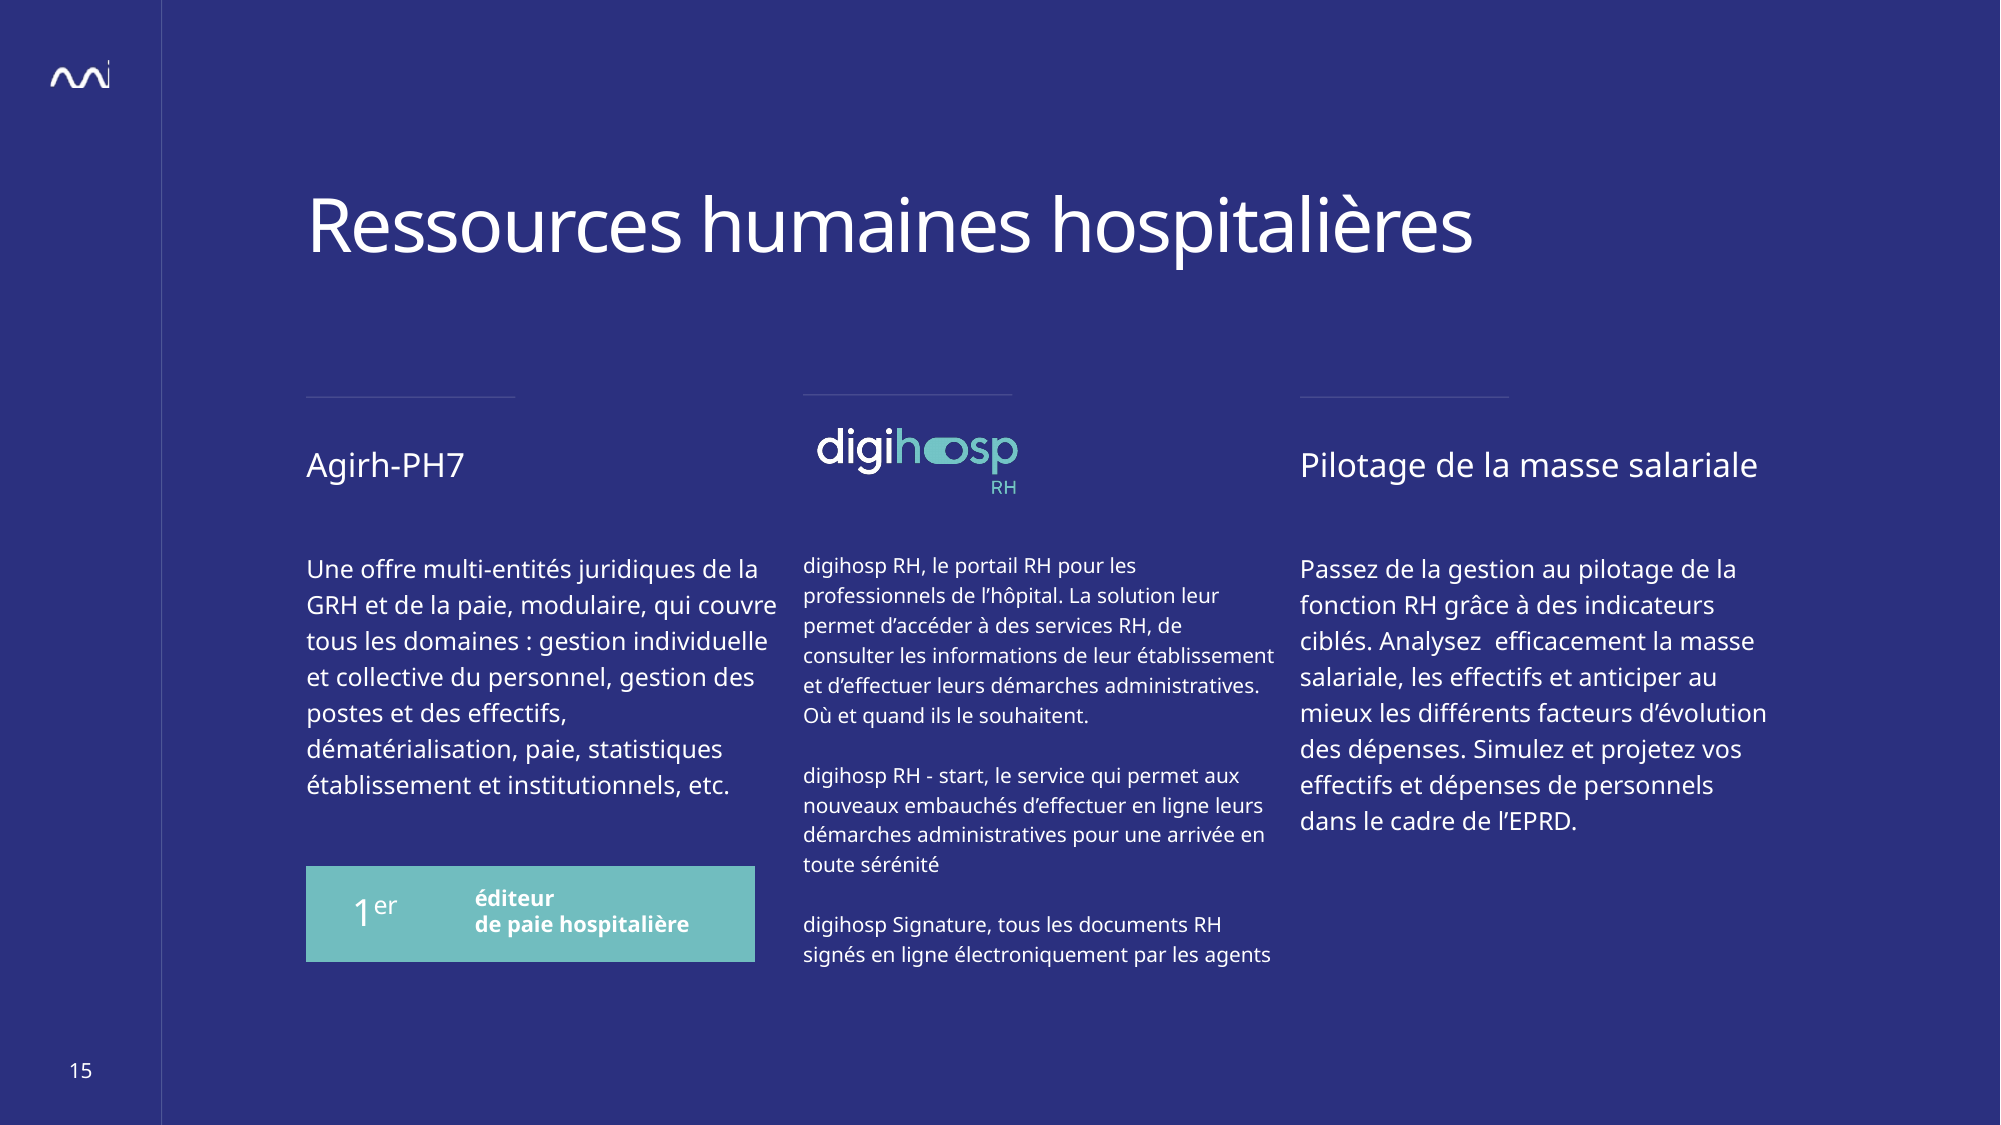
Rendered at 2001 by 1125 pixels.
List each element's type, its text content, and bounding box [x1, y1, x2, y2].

text_box éditeur de paie hospitalière [460, 877, 779, 945]
list Une offre multi-entités juridiques de la GRH et de la paie, modulaire, qui couvre tous les domaines : gestion individuelle et collective du personnel, gestion des postes et des effectifs, dématérialisation, paie, statistiques établissement et institutionnels, etc. [306, 540, 780, 998]
title Ressources humaines hospitalières [306, 163, 1697, 286]
text_box 1er [337, 881, 657, 941]
text_box 15 [38, 1052, 123, 1091]
list Passez de la gestion au pilotage de la fonction RH grâce à des indicateurs ciblés. Analysez efficacement la masse salariale, les effectifs et anticiper au mieux les différents facteurs d’évolution des dépenses. Simulez et projetez vos effectifs et dépenses de personnels dans le cadre de l’EPRD. [1300, 540, 1774, 998]
list digihosp RH, le portail RH pour les professionnels de l’hôpital. La solution leur permet d’accéder à des services RH, de consulter les informations de leur établissement et d’effectuer leurs démarches administratives. Où et quand ils le souhaitent. digihosp RH - start, le service qui permet aux nouveaux embauchés d’effectuer en ligne leurs démarches administratives pour une arrivée en toute sérénité digihosp Signature, tous les documents RH signés en ligne électroniquement par les agents [803, 540, 1277, 998]
picture [817, 428, 1018, 494]
list Agirh-PH7 [306, 428, 780, 497]
picture [50, 60, 110, 88]
list Pilotage de la masse salariale [1300, 428, 1774, 497]
